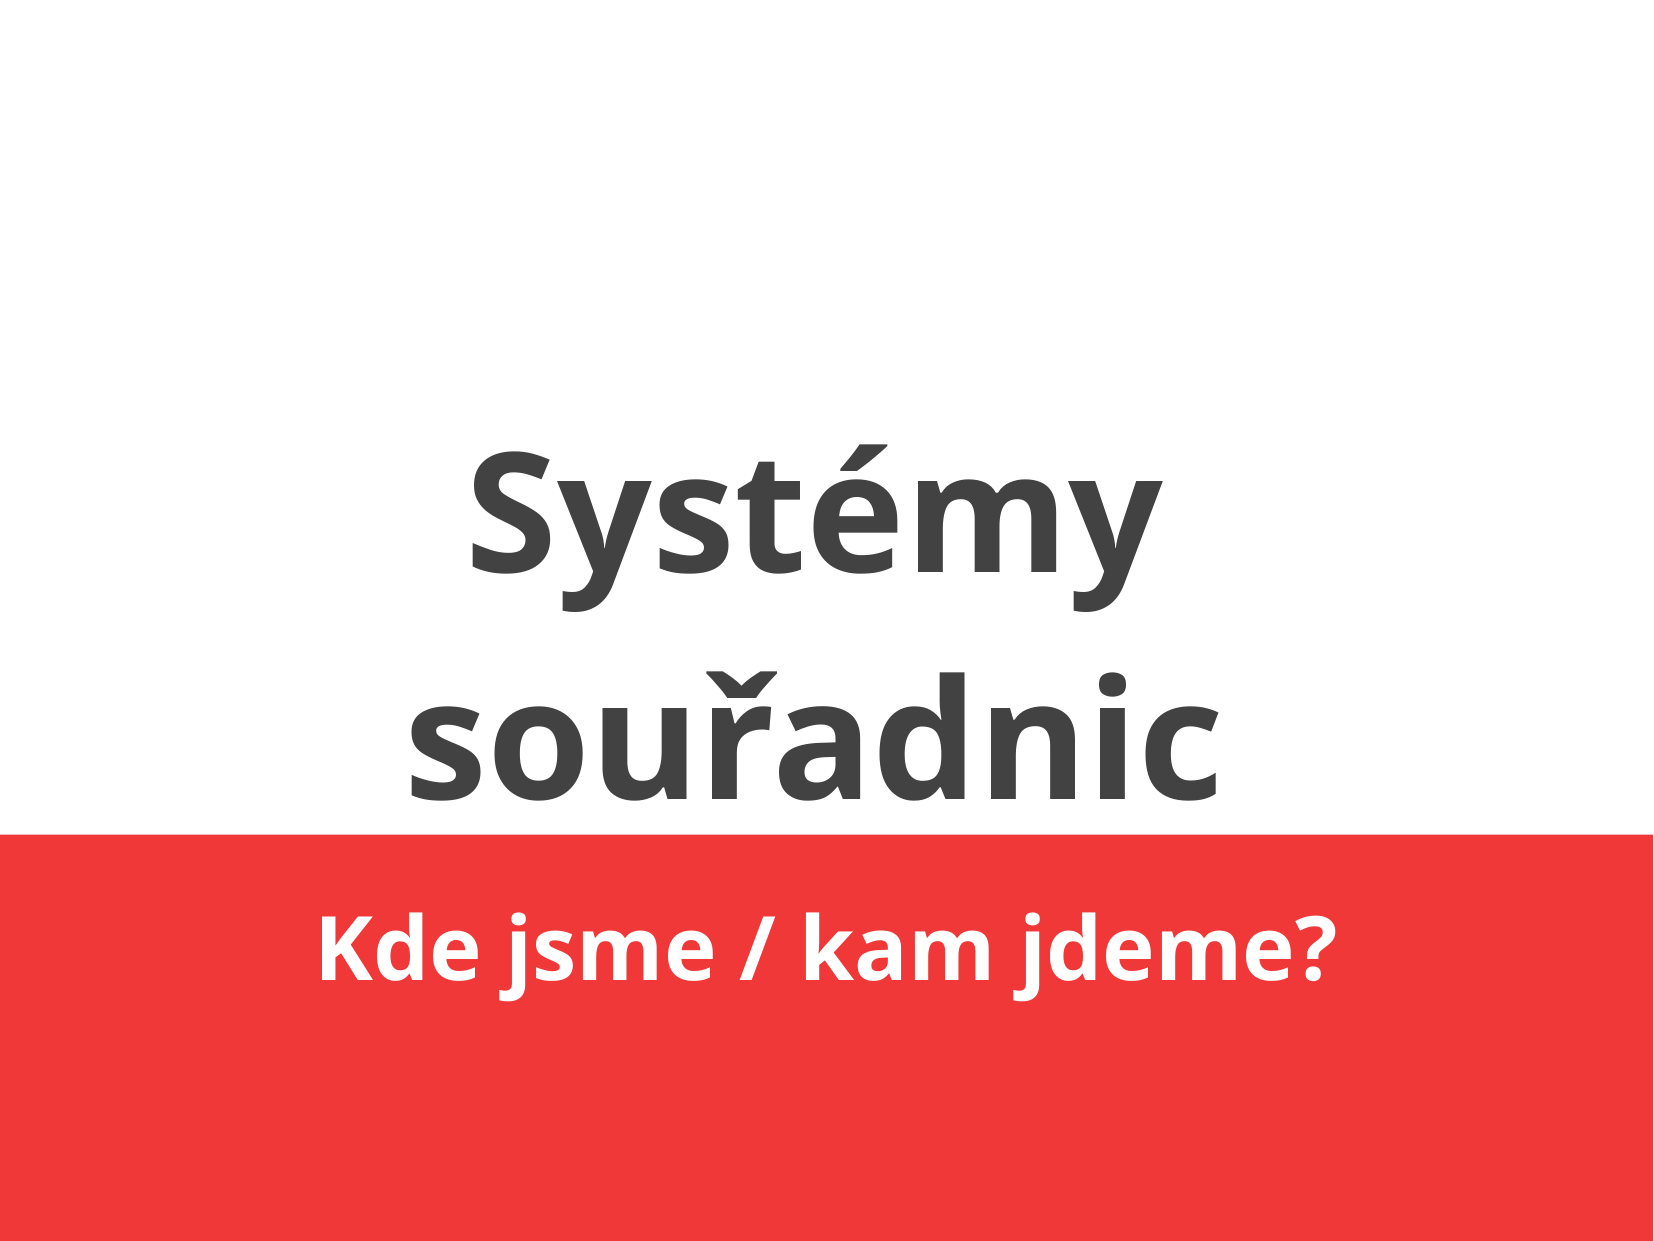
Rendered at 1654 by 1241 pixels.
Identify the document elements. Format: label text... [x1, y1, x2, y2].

subtitle Kde jsme / kam jdeme? [82, 881, 1571, 1010]
title Systémy souřadnic [70, 425, 1559, 817]
